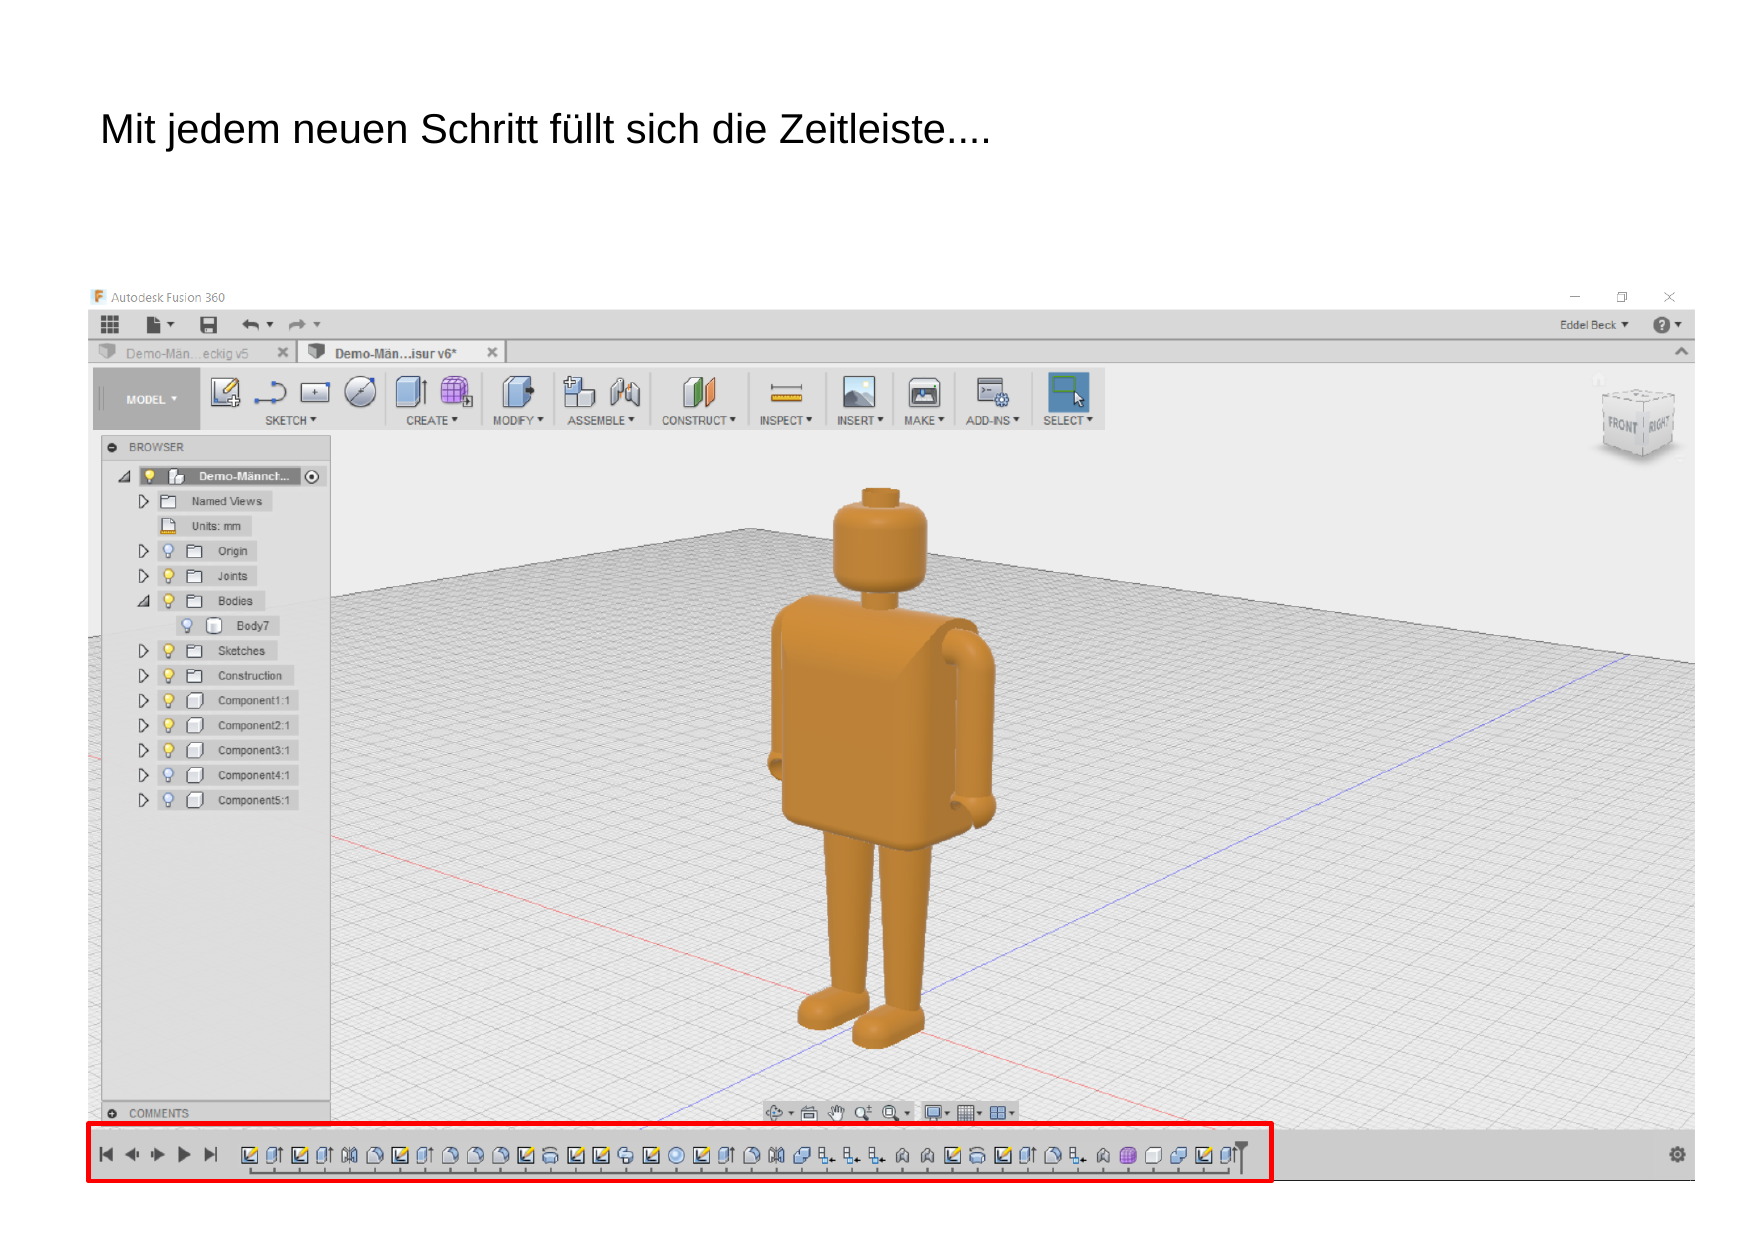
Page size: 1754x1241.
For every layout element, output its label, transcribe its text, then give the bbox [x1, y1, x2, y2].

picture [91, 1126, 1269, 1179]
title Mit jedem neuen Schritt füllt sich die Zeitleiste.... [100, 100, 1539, 158]
picture [88, 285, 1695, 1182]
